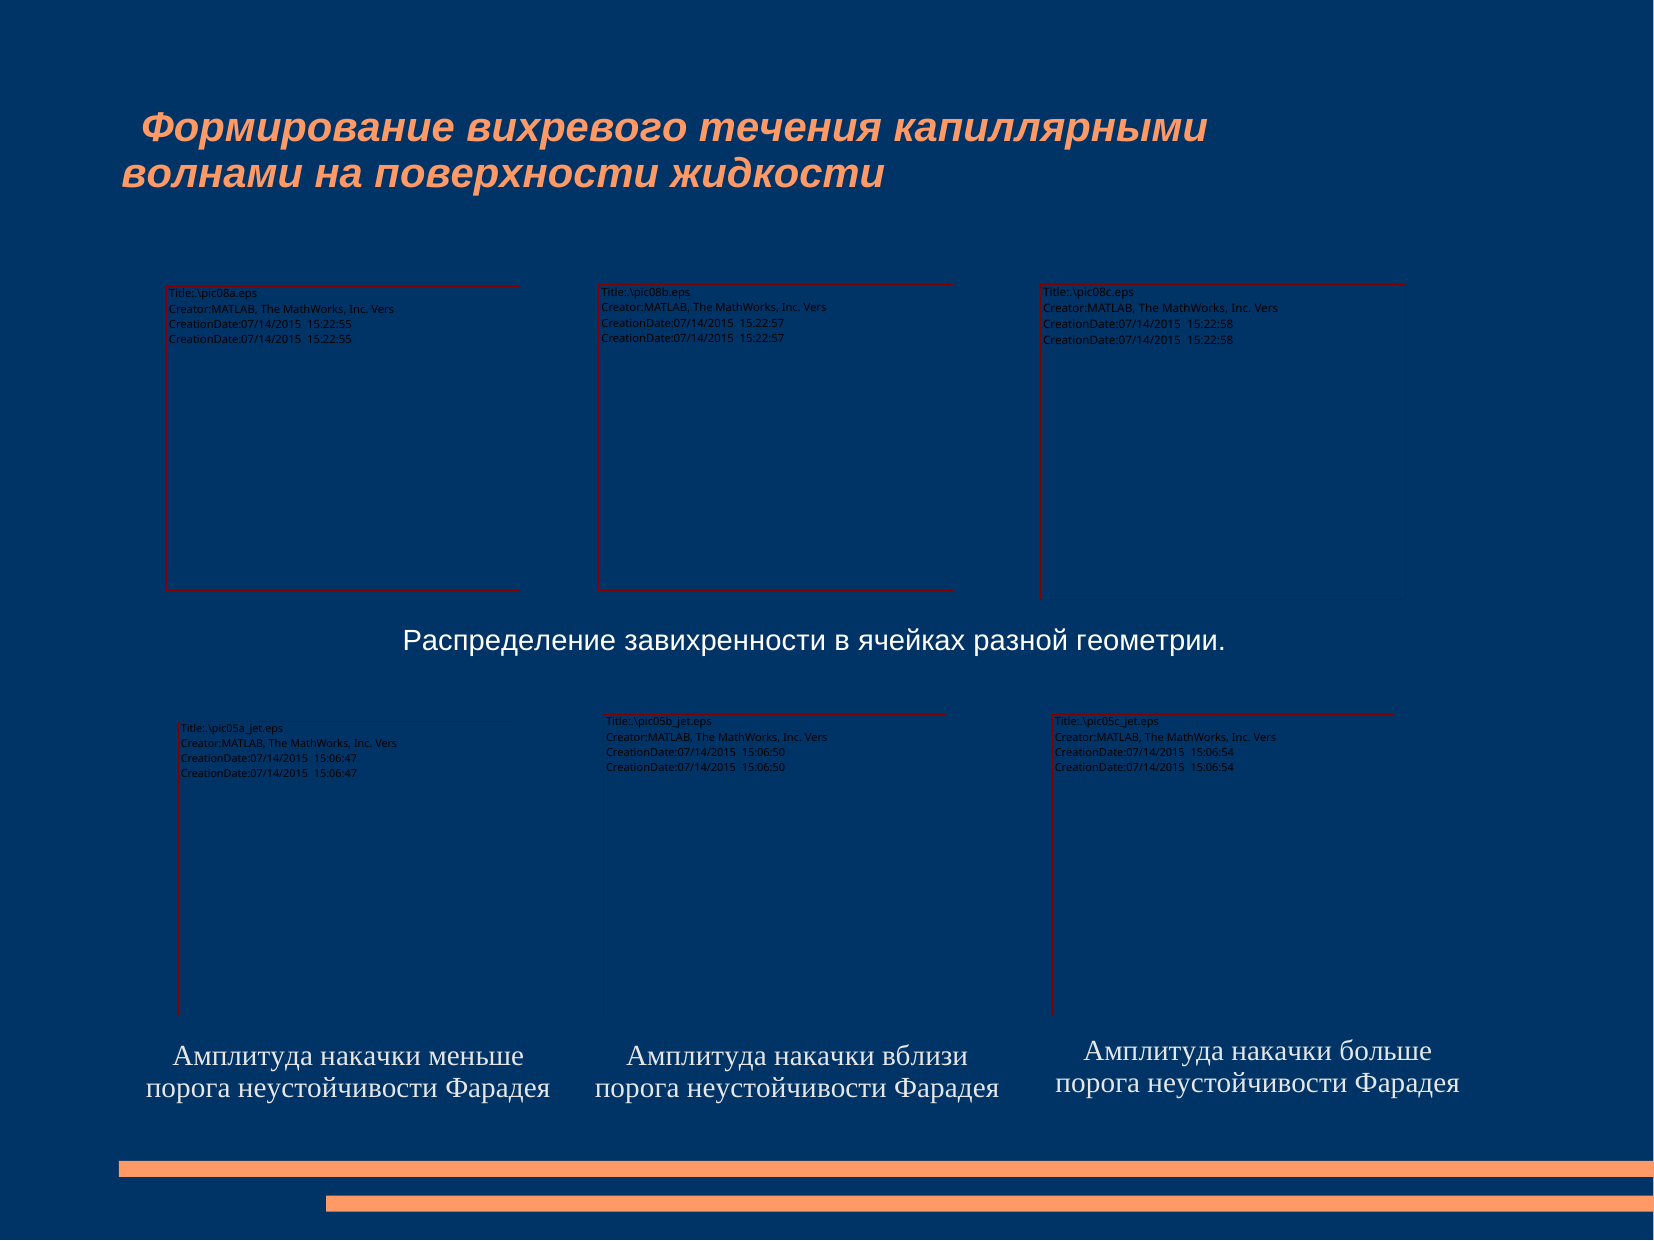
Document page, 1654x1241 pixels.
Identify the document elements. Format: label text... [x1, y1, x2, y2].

picture [597, 283, 954, 591]
text_box Амплитуда накачки меньше порога неустойчивости Фарадея [70, 1039, 519, 1104]
text_box Амплитуда накачки вблизи порога неустойчивости Фарадея [519, 1039, 1004, 1104]
text_box Амплитуда накачки больше порога неустойчивости Фарадея [980, 1034, 1465, 1099]
text_box Распределение завихренности в ячейках разной геометрии. [129, 624, 1430, 721]
title Формирование вихревого течения капиллярными волнами на поверхности жидкости [121, 46, 1534, 254]
picture [1039, 283, 1406, 600]
picture [177, 721, 512, 1016]
picture [165, 285, 520, 591]
picture [1051, 721, 1394, 1016]
picture [602, 721, 945, 1016]
